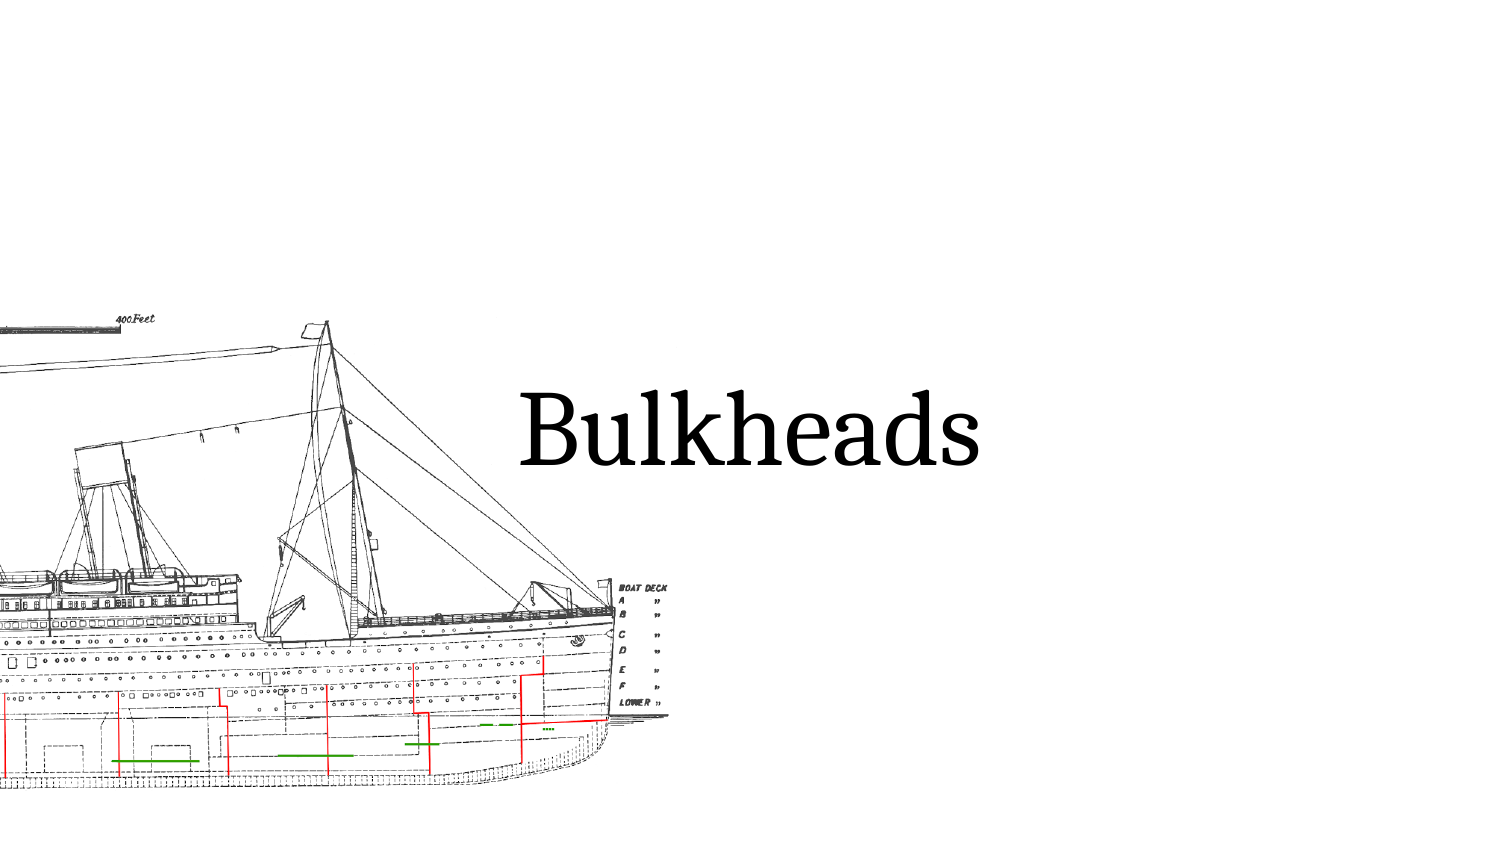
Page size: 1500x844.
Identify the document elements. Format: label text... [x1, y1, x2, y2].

picture [0, 304, 681, 794]
title Bulkheads [51, 352, 1449, 491]
